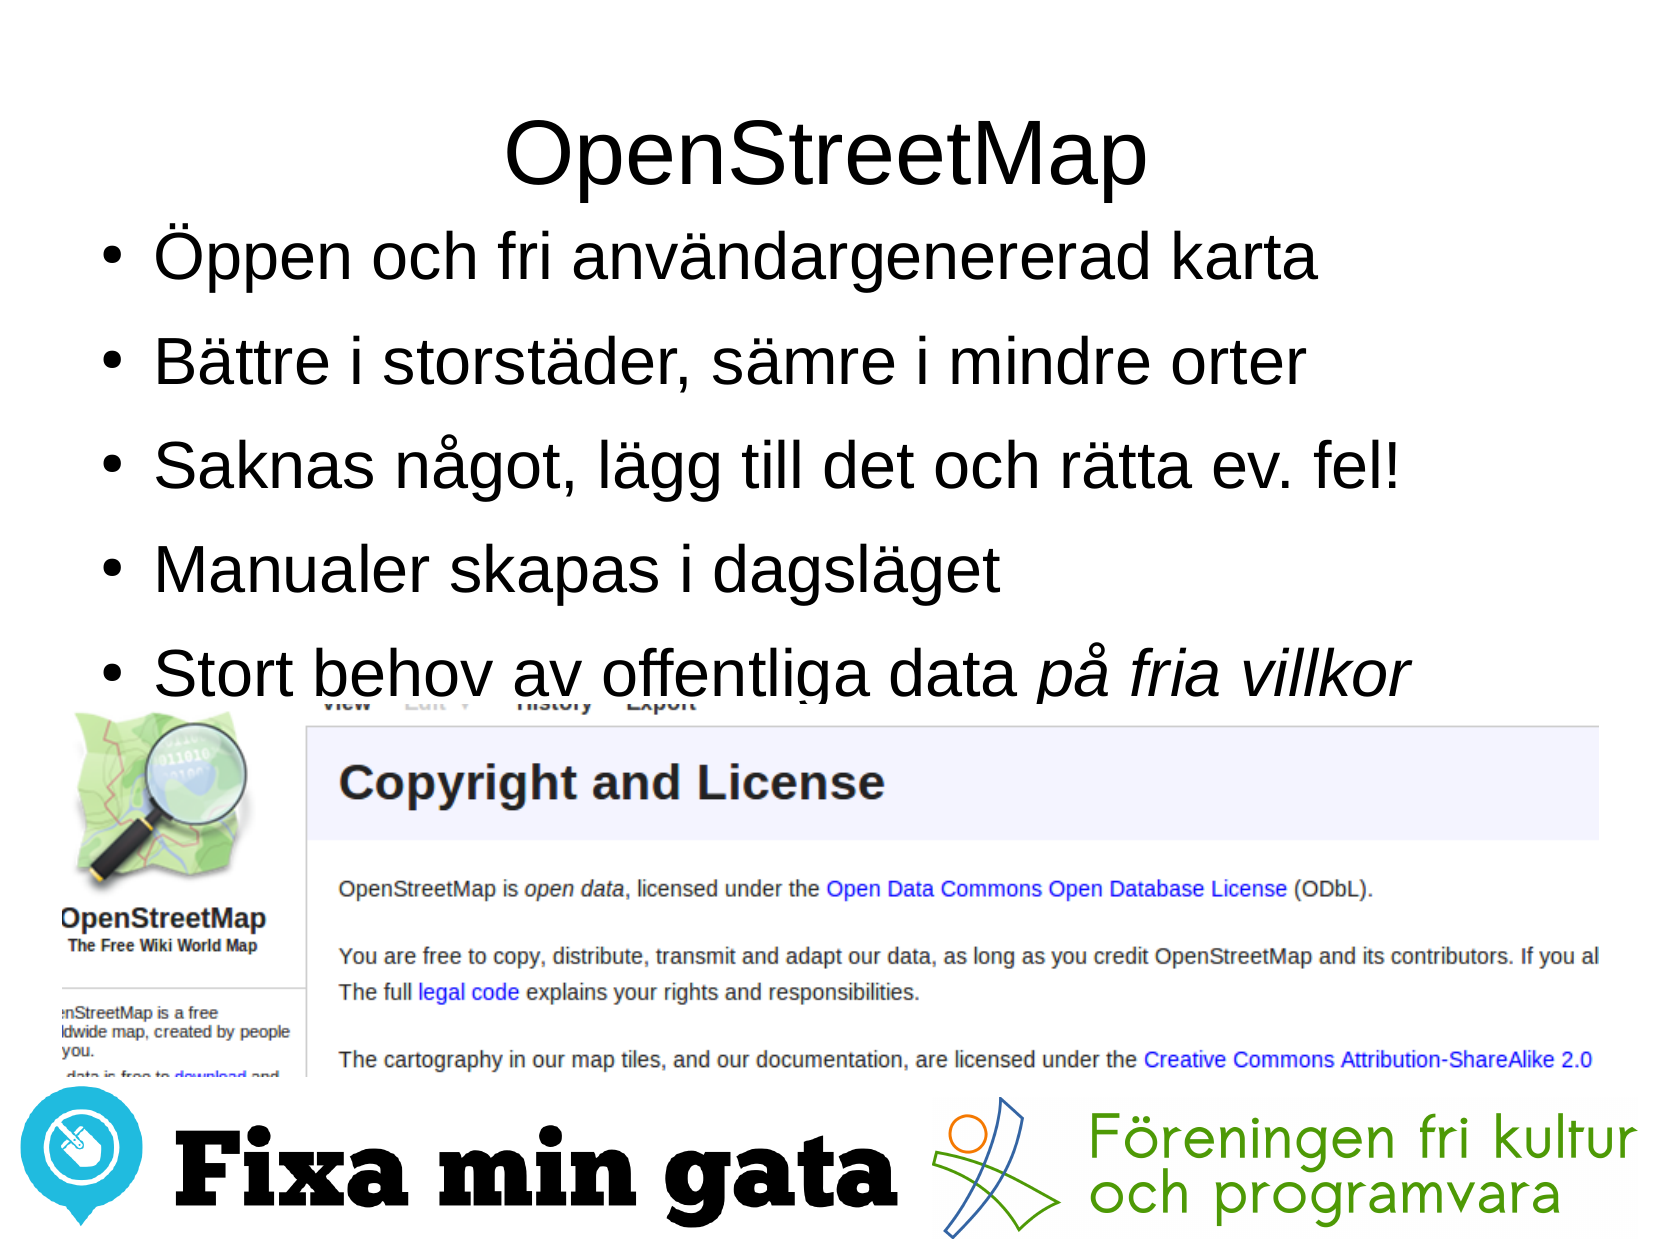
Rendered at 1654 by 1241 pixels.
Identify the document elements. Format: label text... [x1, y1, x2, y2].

picture [62, 704, 1599, 1077]
picture [4, 1079, 910, 1236]
picture [932, 1097, 1638, 1239]
title OpenStreetMap [82, 49, 1571, 257]
list Öppen och fri användargenererad karta Bättre i storstäder, sämre i mindre orter Saknas något, lägg till det och rätta ev. fel! Manualer skapas i dagsläget Stort behov av offentliga data på fria villkor [82, 219, 1538, 704]
